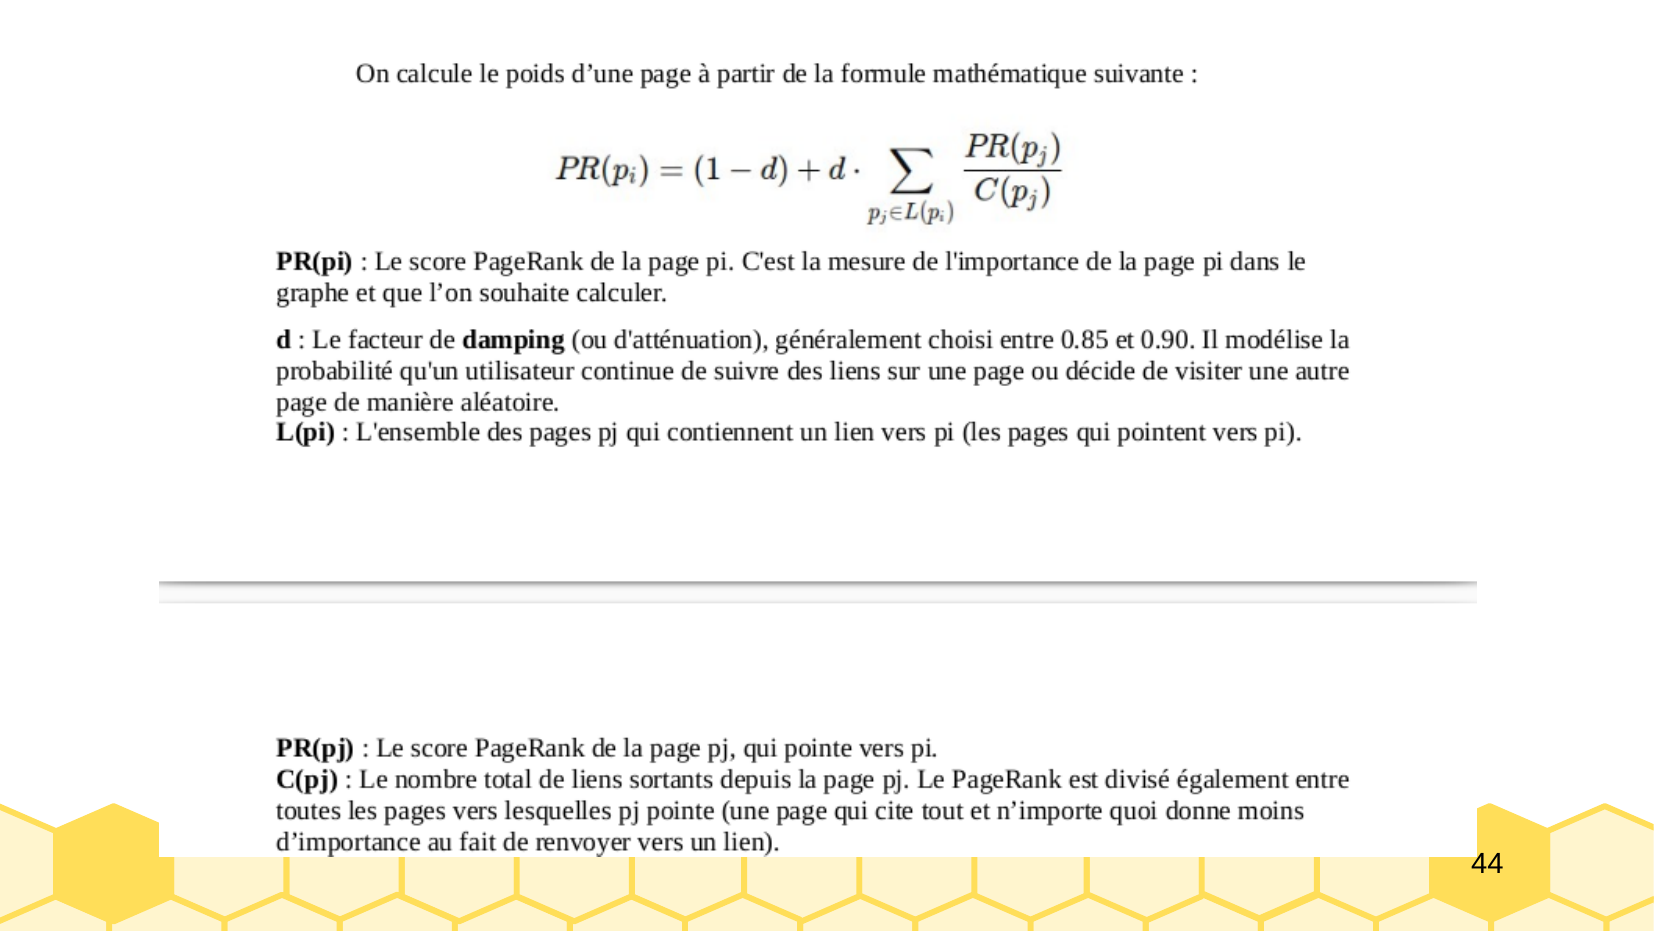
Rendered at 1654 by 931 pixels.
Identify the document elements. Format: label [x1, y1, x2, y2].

picture [159, 48, 1477, 857]
